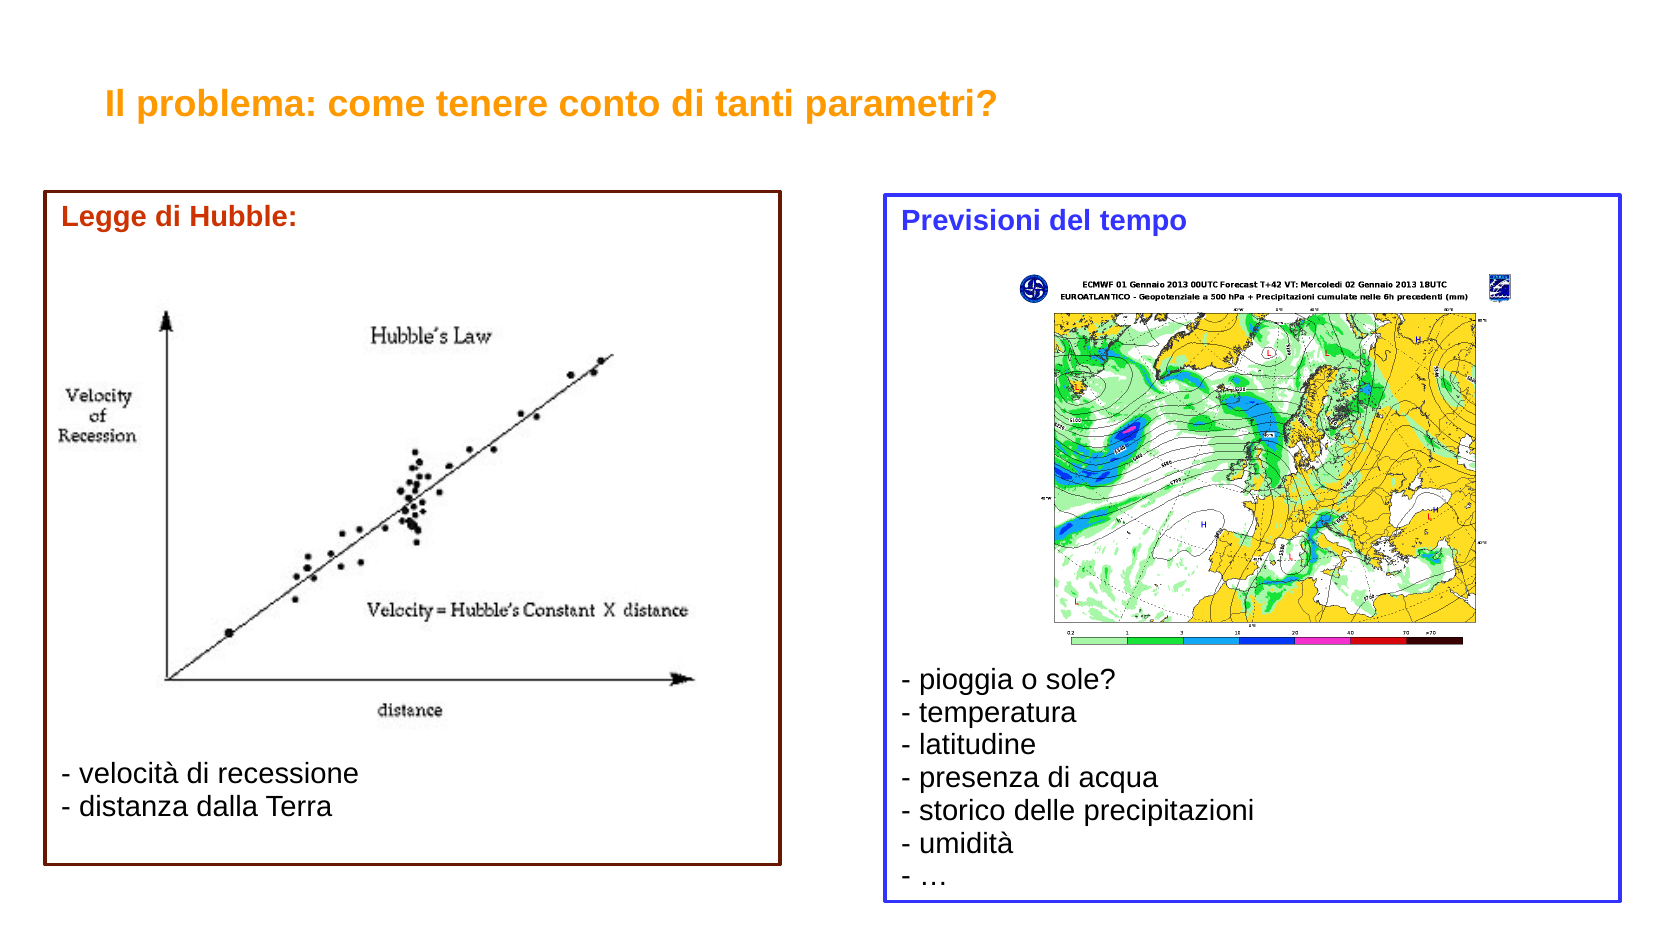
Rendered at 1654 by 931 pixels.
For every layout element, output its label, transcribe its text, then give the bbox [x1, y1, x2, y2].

picture [1014, 269, 1516, 646]
text_box Il problema: come tenere conto di tanti parametri? [90, 75, 1051, 132]
text_box Legge di Hubble: - velocità di recessione - distanza dalla Terra [45, 191, 781, 865]
text_box Previsioni del tempo - pioggia o sole? - temperatura - latitudine - presenza di acqua - storico delle precipitazioni - umidità - … [885, 195, 1621, 902]
